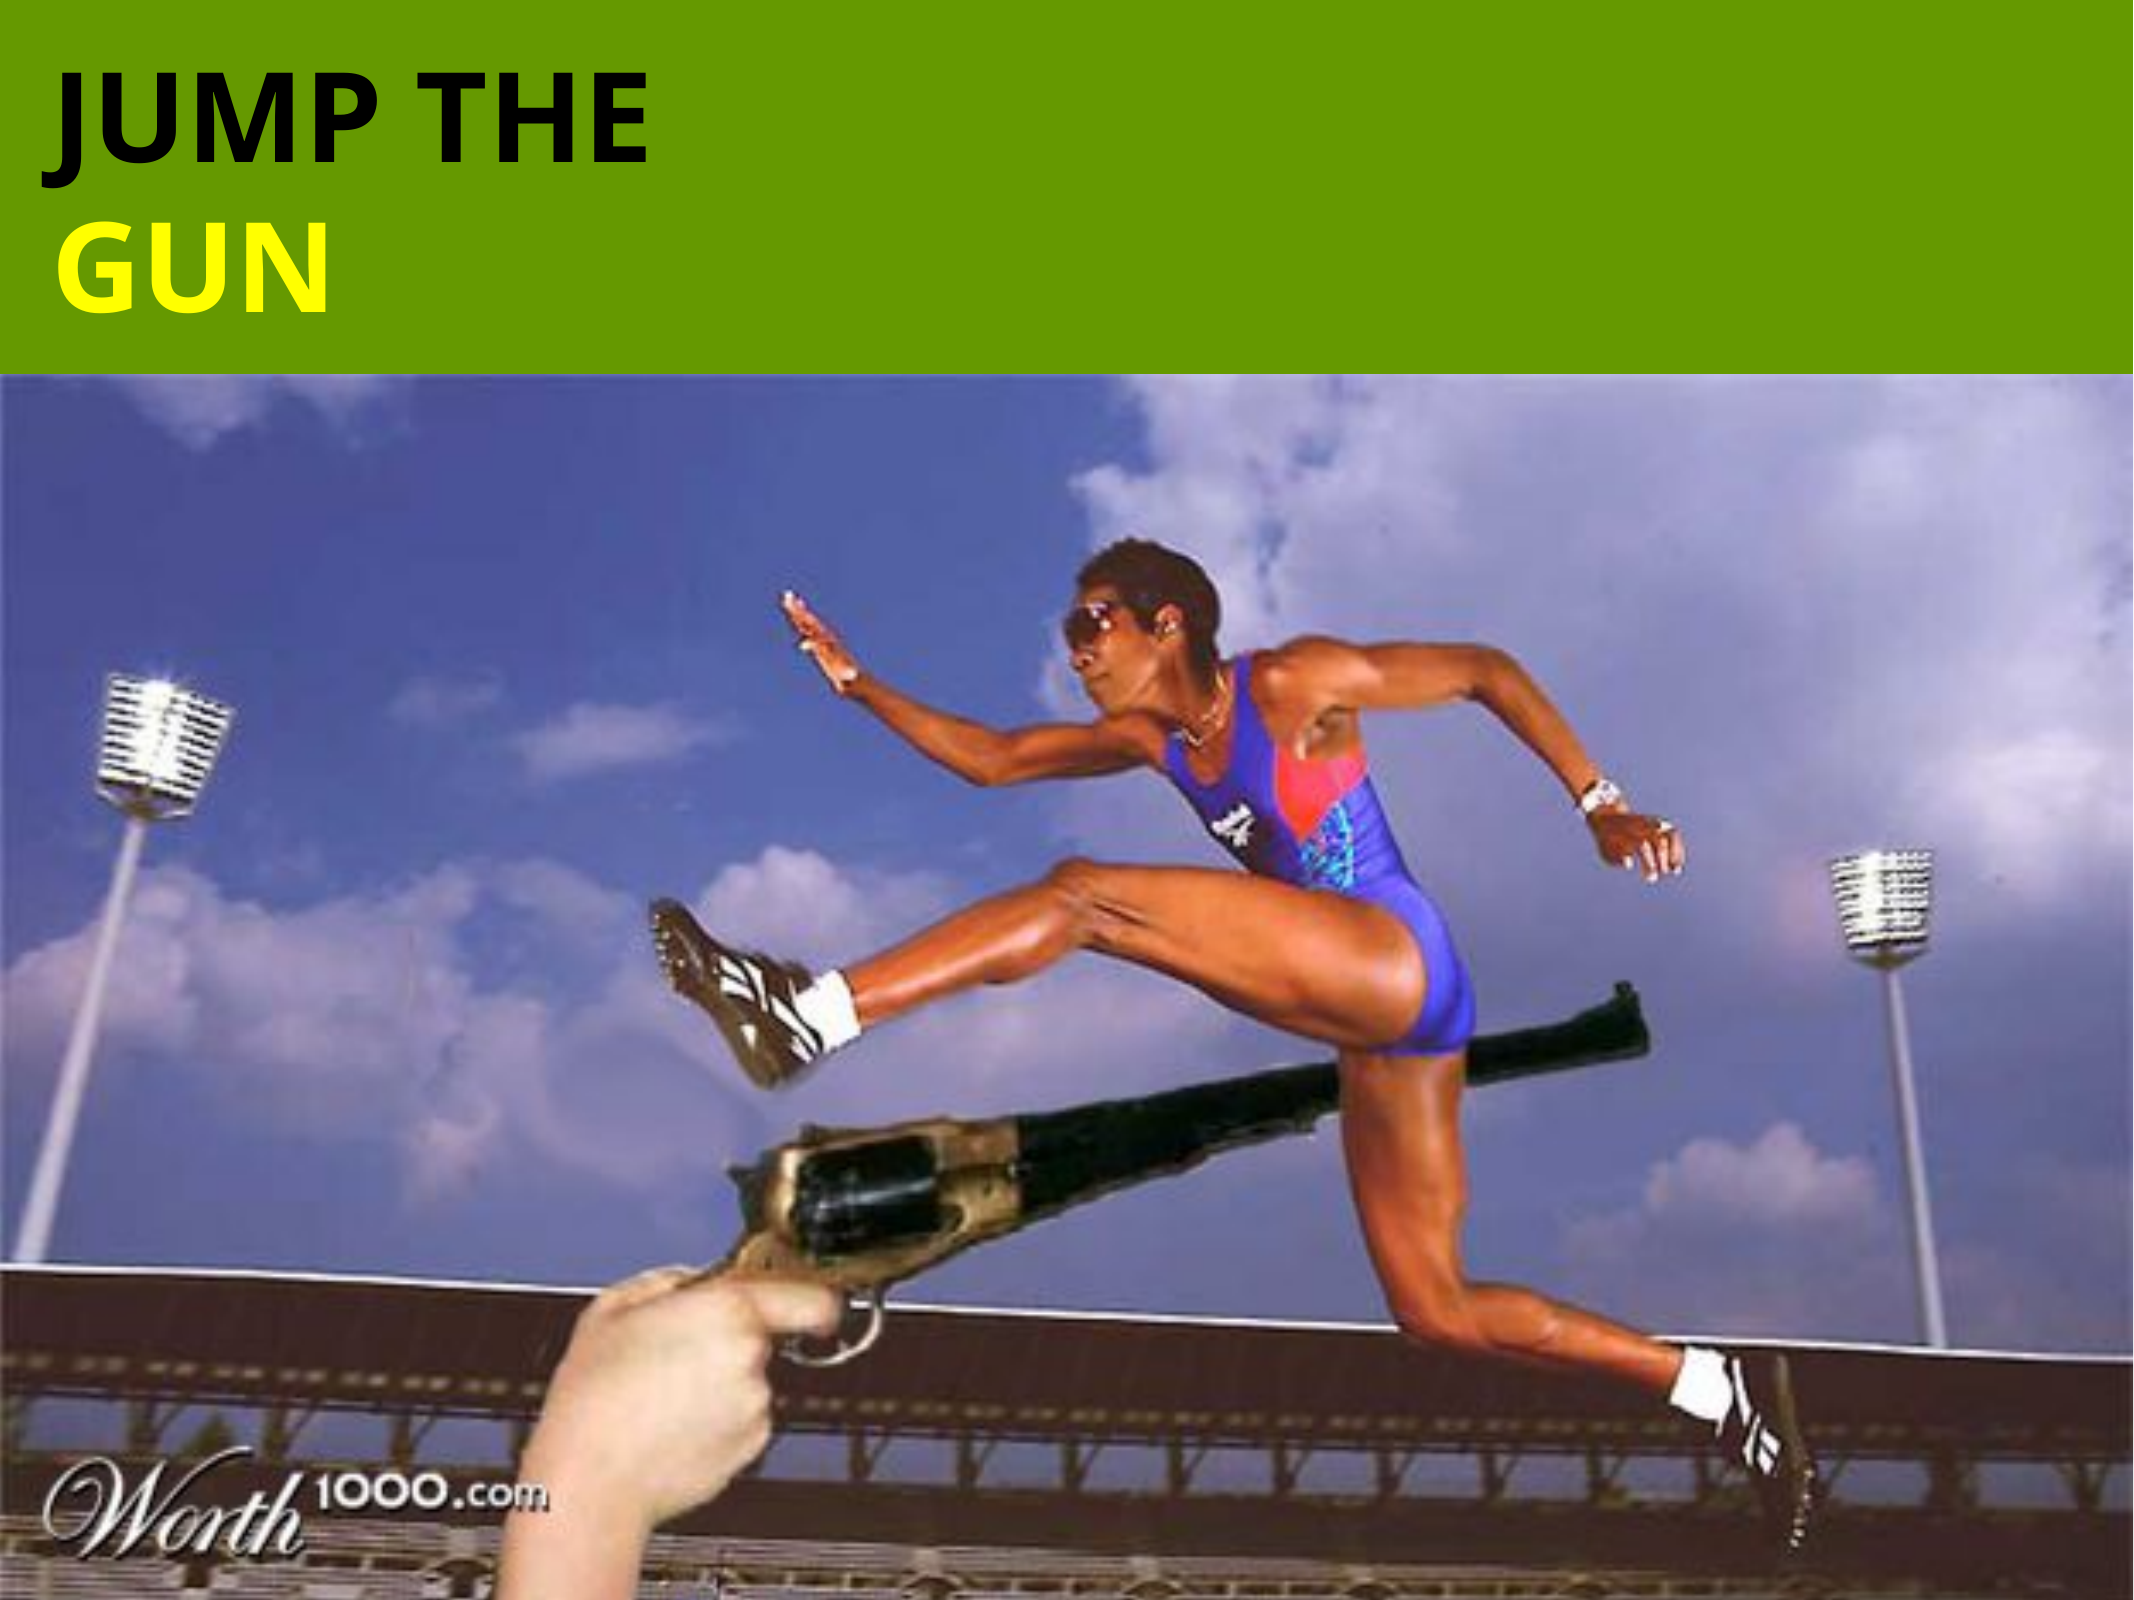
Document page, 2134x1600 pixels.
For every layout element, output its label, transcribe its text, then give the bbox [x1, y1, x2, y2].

text_box JUMP THE GUN [41, 37, 2063, 374]
picture [0, 374, 2134, 1600]
